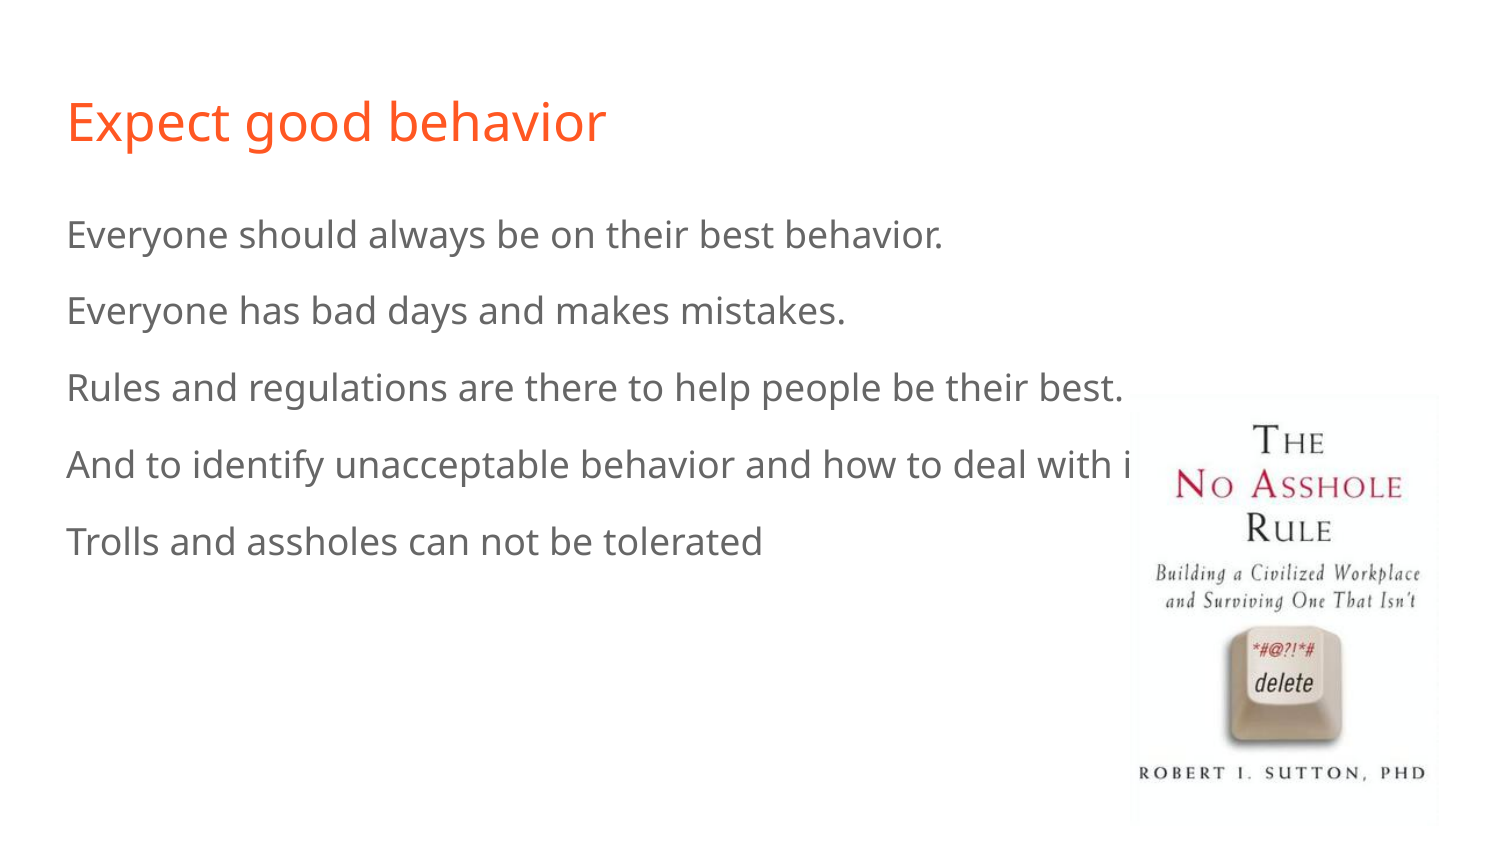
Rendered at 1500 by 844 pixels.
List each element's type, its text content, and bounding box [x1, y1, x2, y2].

list Everyone should always be on their best behavior. Everyone has bad days and makes mistakes. Rules and regulations are there to help people be their best. And to identify unacceptable behavior and how to deal with it. Trolls and assholes can not be tolerated [51, 189, 1449, 750]
title Expect good behavior [51, 72, 1449, 167]
picture [1130, 394, 1439, 826]
